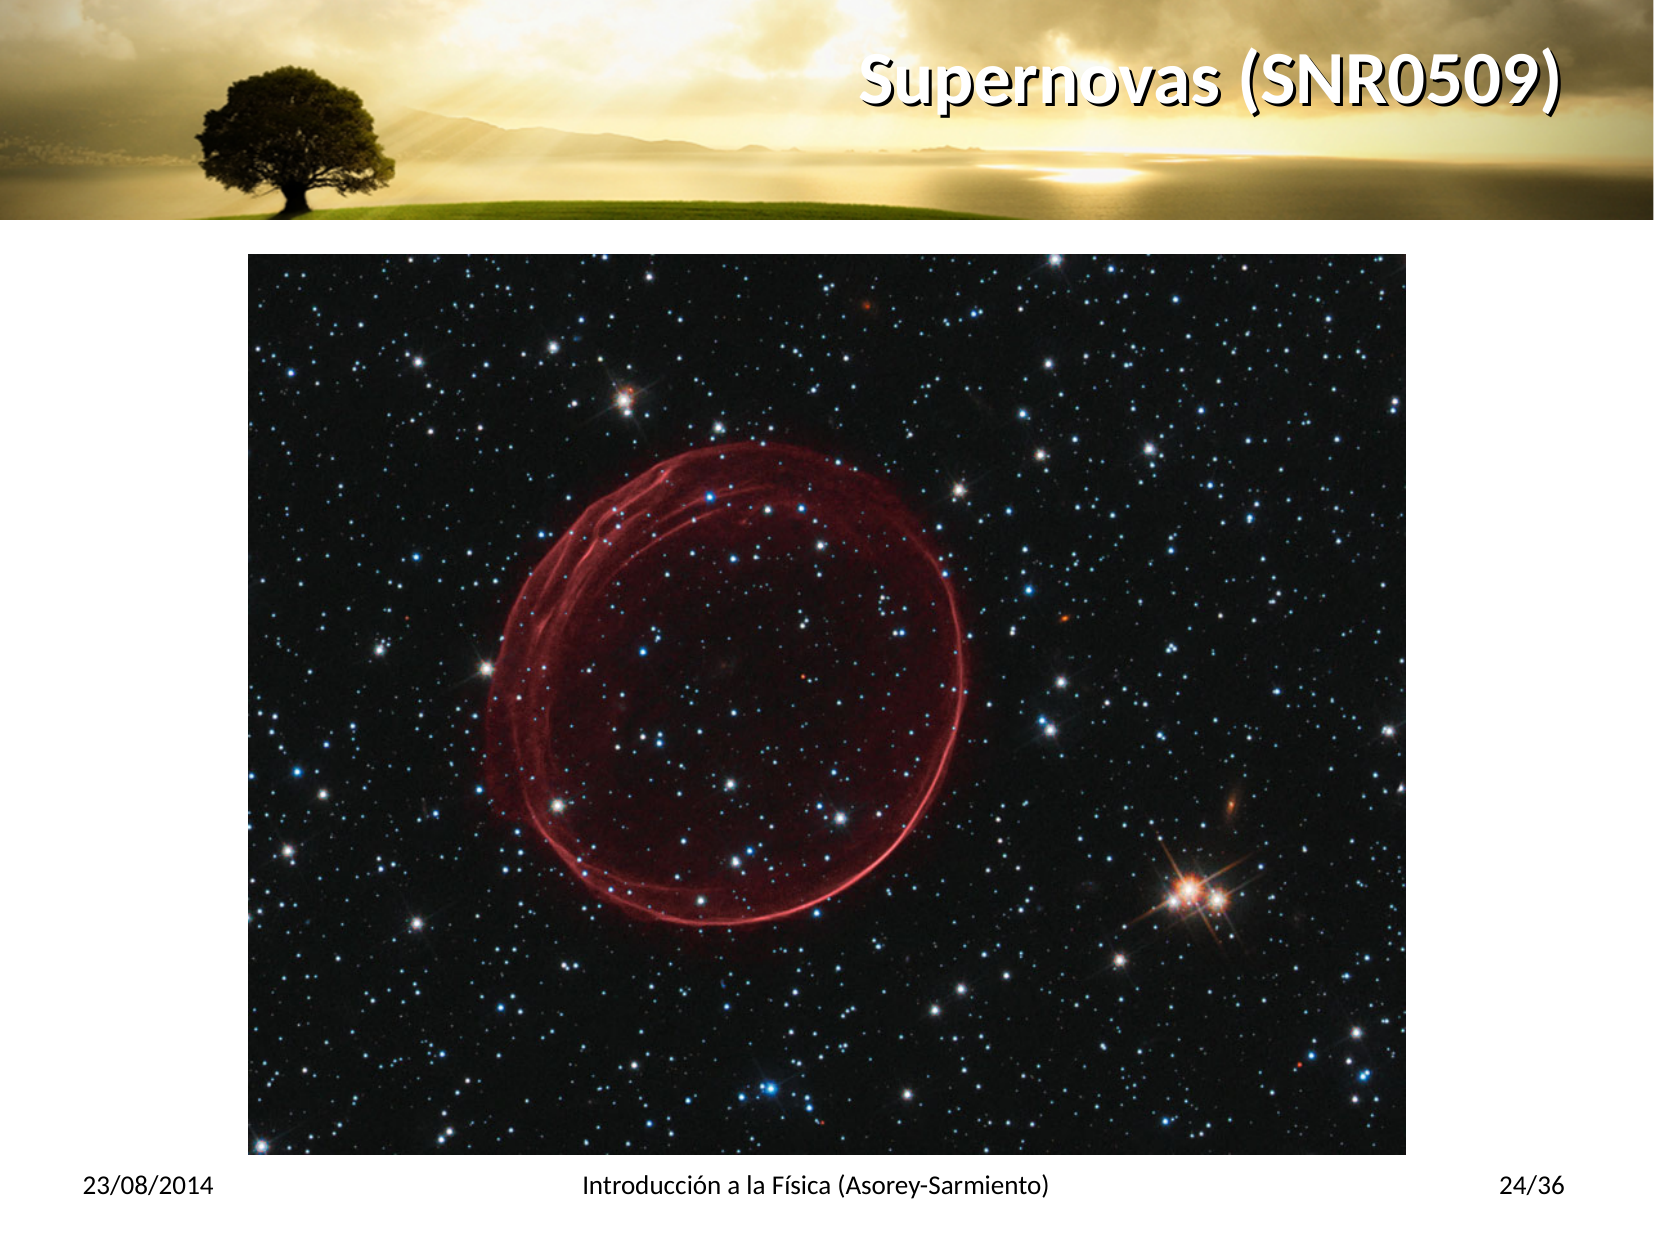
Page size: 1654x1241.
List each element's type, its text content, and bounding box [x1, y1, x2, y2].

picture [0, 0, 1654, 220]
picture [248, 254, 1406, 1156]
title Supernovas (SNR0509) [75, 19, 1564, 151]
